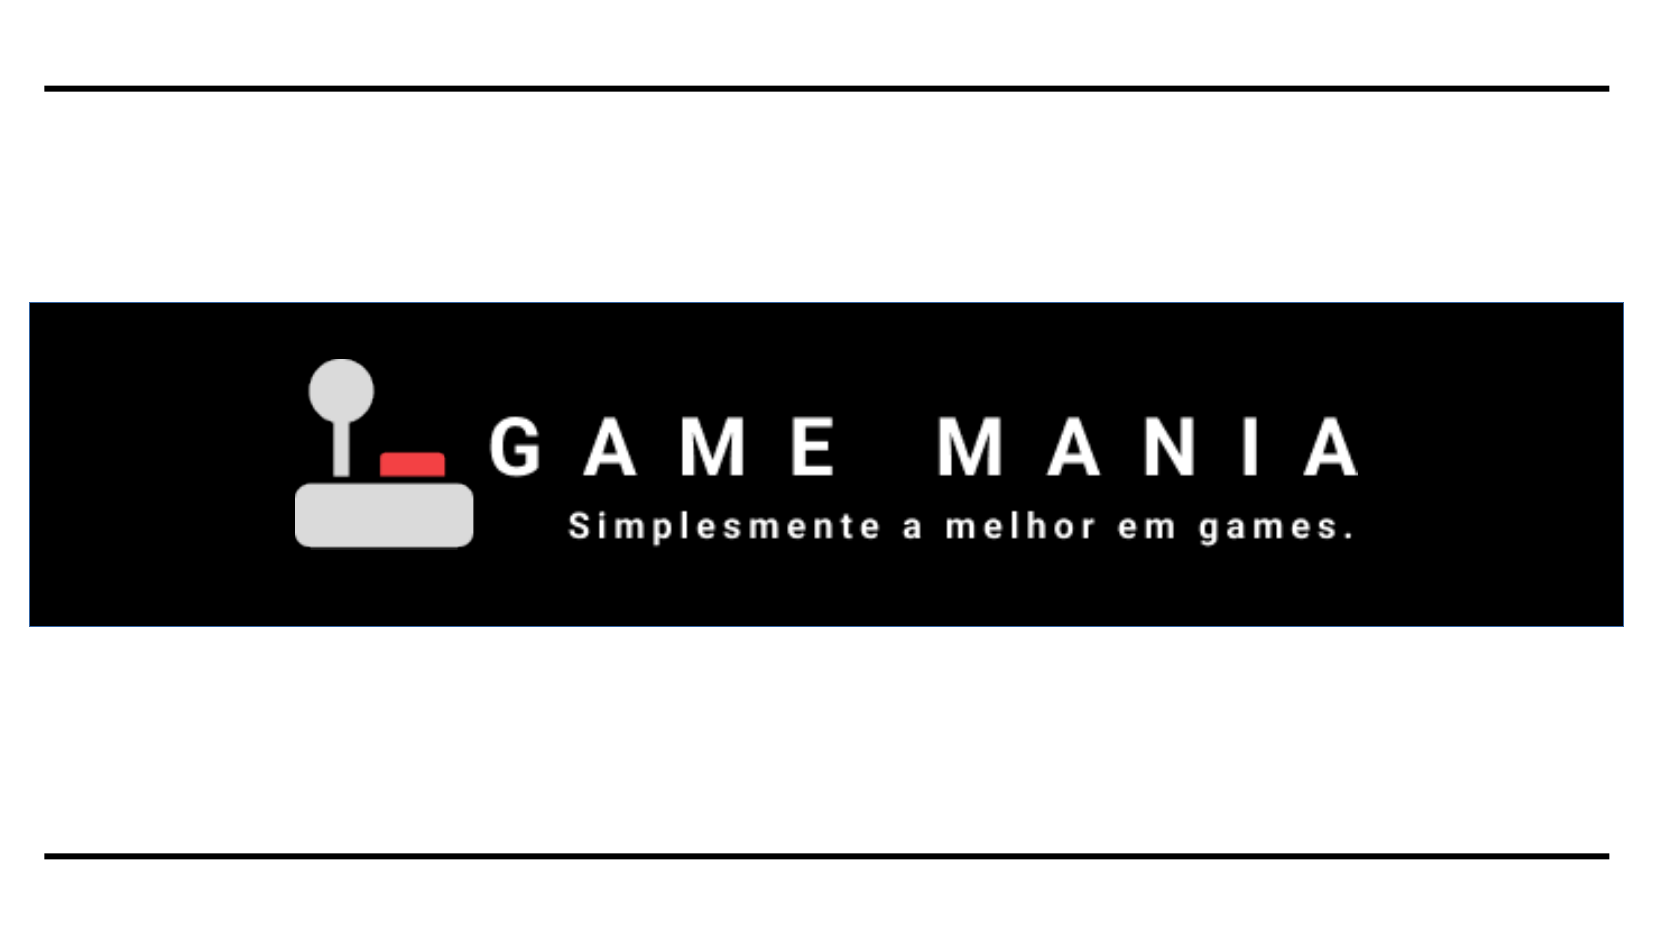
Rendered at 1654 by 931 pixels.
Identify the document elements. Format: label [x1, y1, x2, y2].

picture [295, 359, 1358, 550]
text_box [29, 302, 1624, 627]
